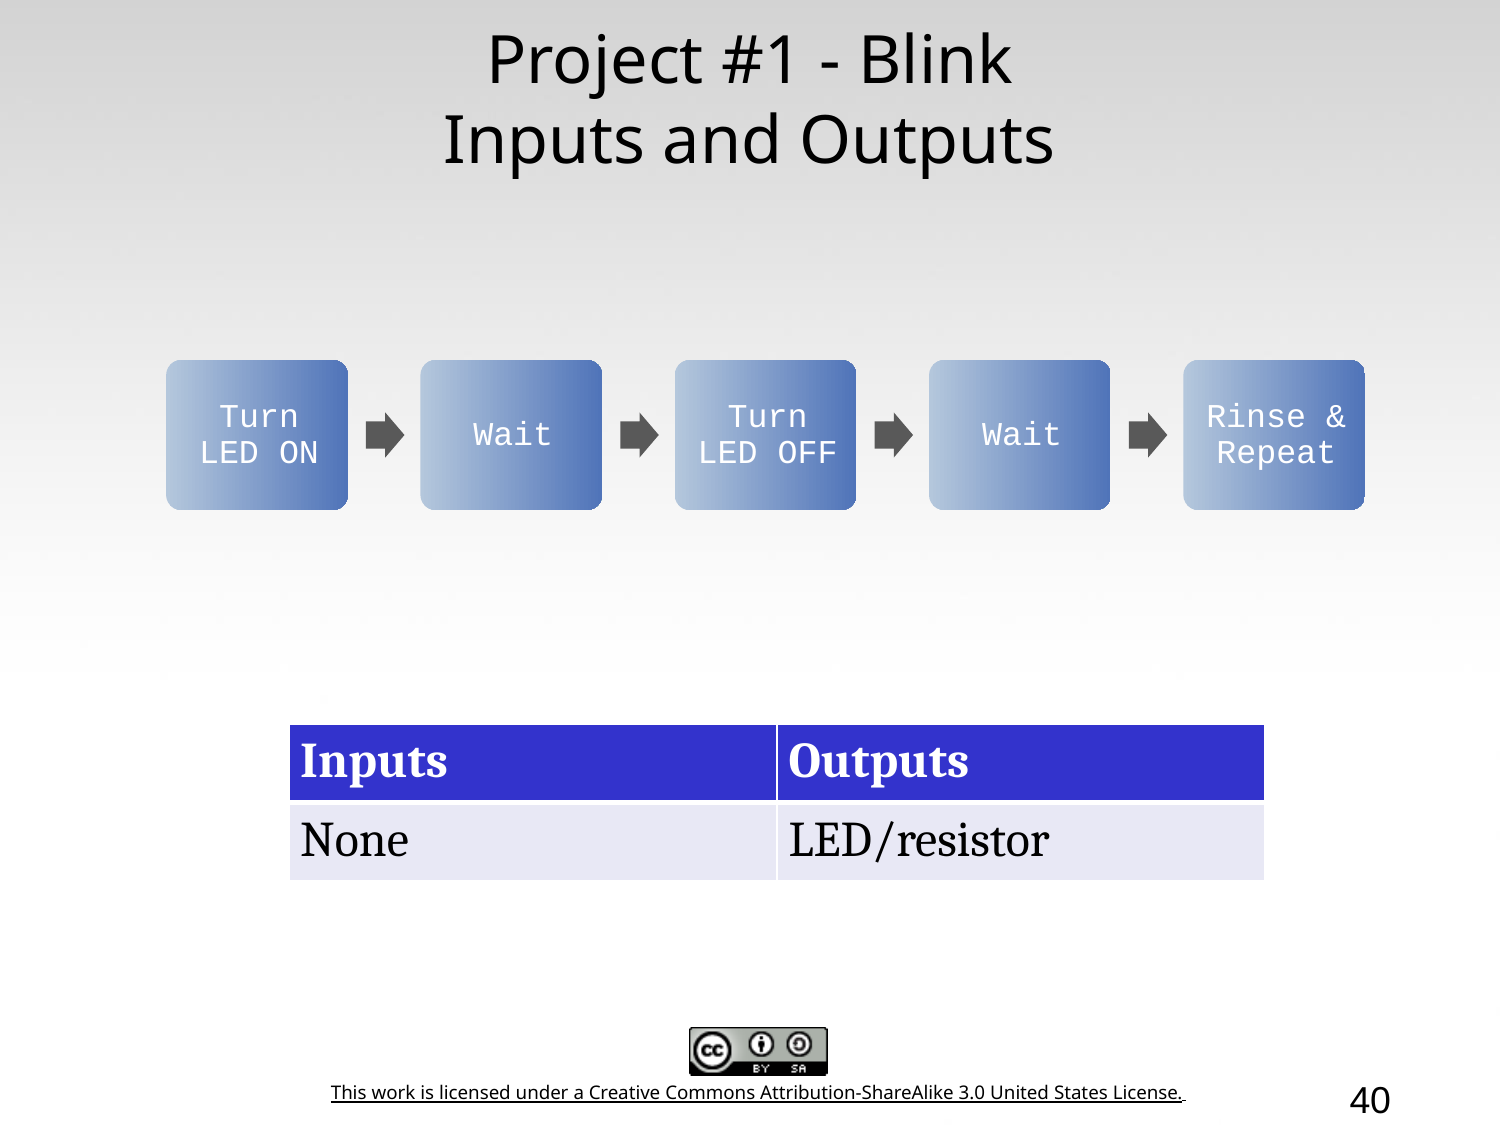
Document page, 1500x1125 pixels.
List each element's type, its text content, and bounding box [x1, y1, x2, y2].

text_box [874, 412, 914, 458]
table_cell None [290, 805, 776, 880]
table_header Outputs [778, 725, 1264, 800]
text_box Turn LED OFF [674, 360, 857, 510]
text_box Rinse & Repeat [1183, 360, 1366, 510]
table_header Inputs [290, 725, 776, 800]
text_box [620, 412, 659, 458]
text_box Wait [928, 360, 1111, 510]
text_box Turn LED ON [166, 360, 348, 510]
text_box [365, 412, 405, 458]
picture [0, 0, 1500, 1125]
title Project #1 - Blink Inputs and Outputs [112, 2, 1388, 190]
table_cell LED/resistor [778, 805, 1264, 880]
text_box Wait [420, 360, 603, 510]
text_box [1128, 412, 1168, 458]
